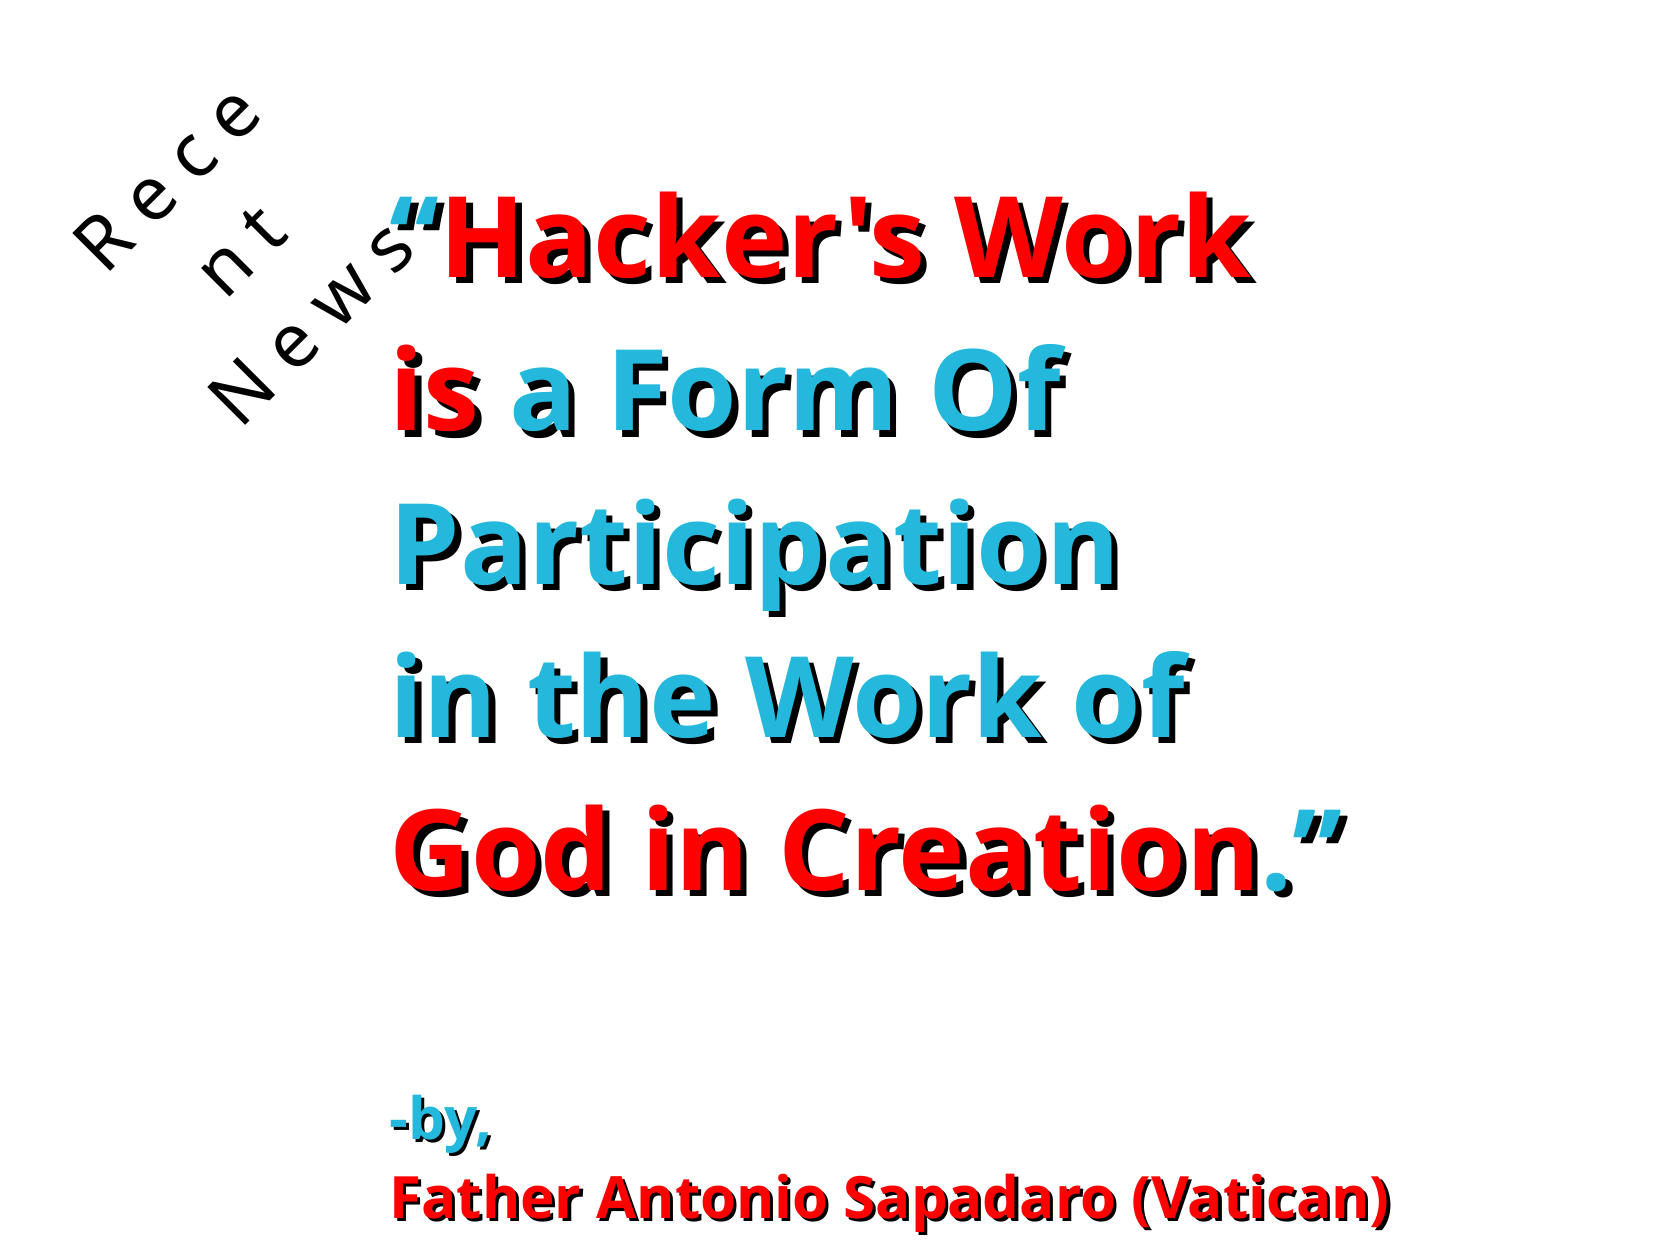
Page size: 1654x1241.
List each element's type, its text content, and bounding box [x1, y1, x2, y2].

text_box R e c e n t N e w s [23, 8, 372, 358]
text_box “Hacker's Work is a Form Of Participation in the Work of God in Creation.” -by, Father Antonio Sapadaro (Vatican) [375, 150, 1449, 1048]
